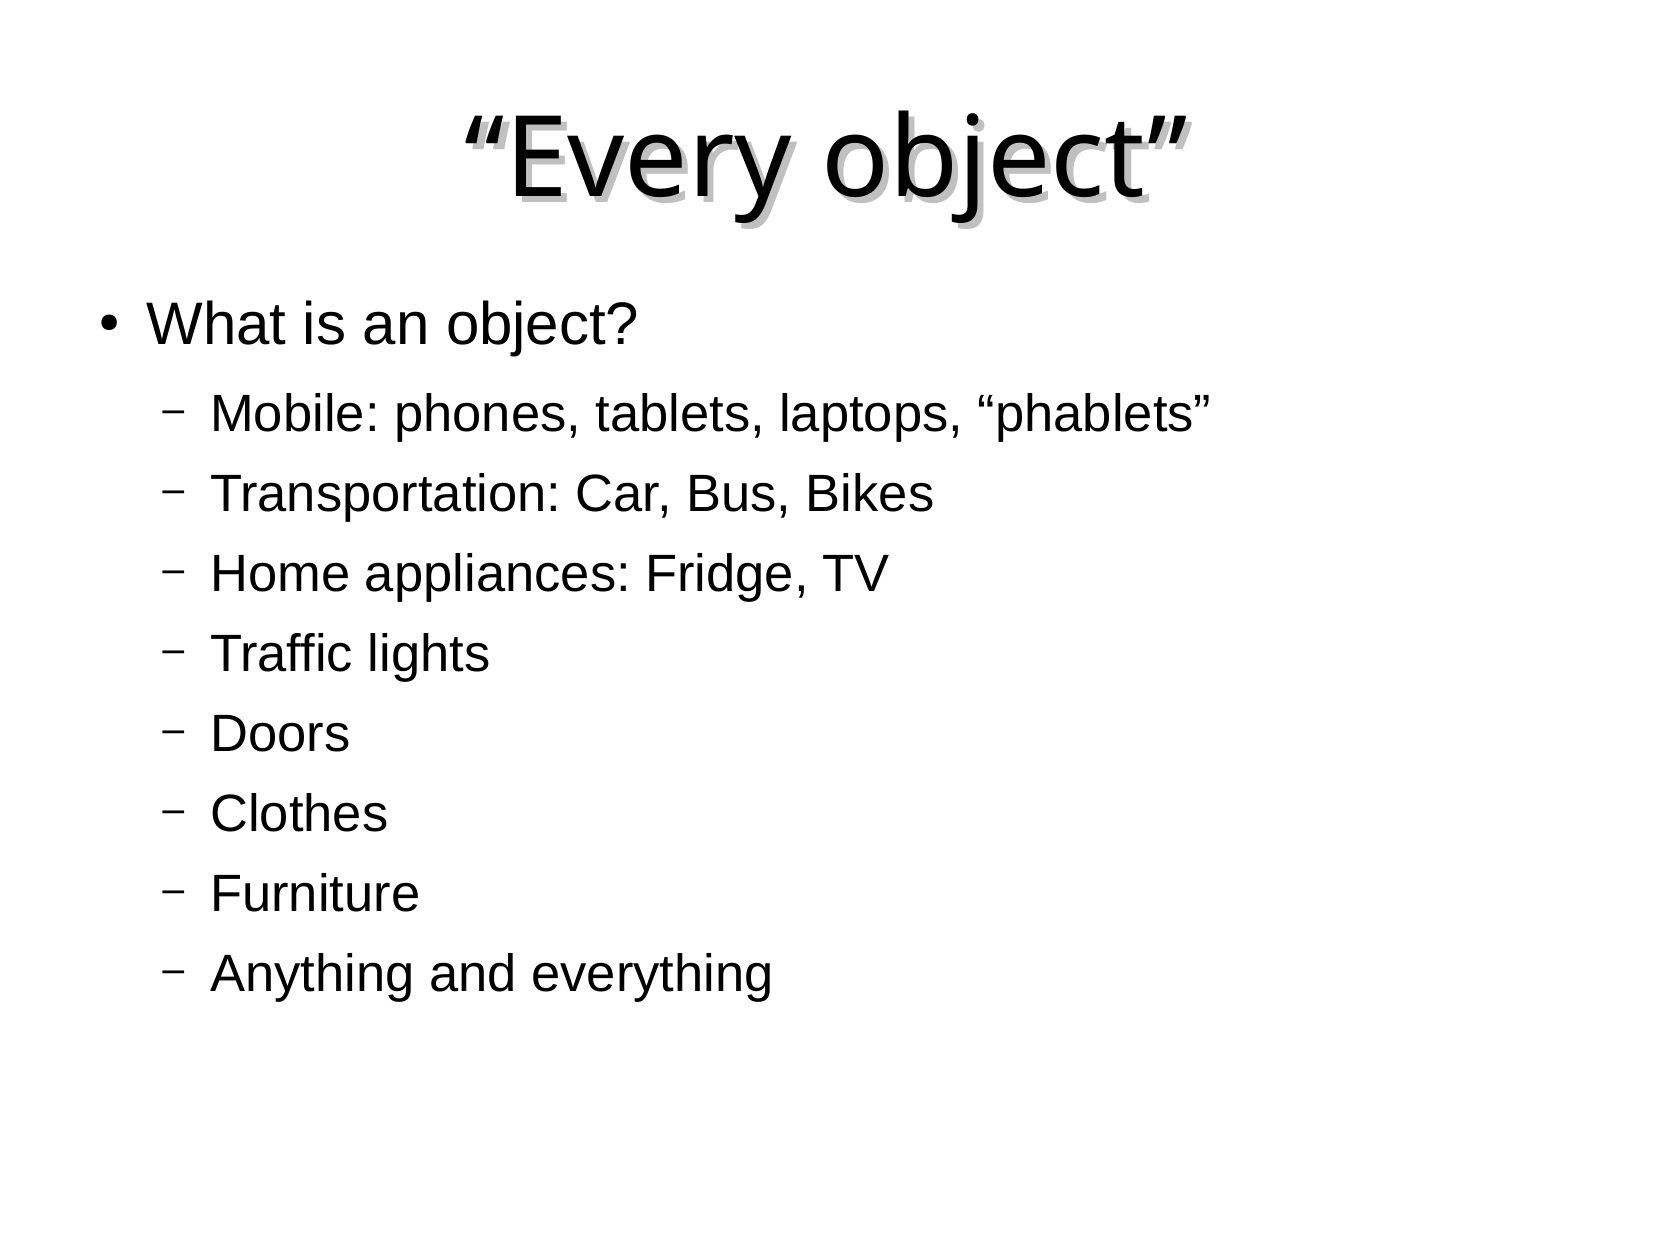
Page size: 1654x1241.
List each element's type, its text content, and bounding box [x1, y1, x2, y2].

title “Every object” [82, 49, 1571, 257]
list What is an object? Mobile: phones, tablets, laptops, “phablets” Transportation: Car, Bus, Bikes Home appliances: Fridge, TV Traffic lights Doors Clothes Furniture Anything and everything [82, 290, 1571, 1010]
